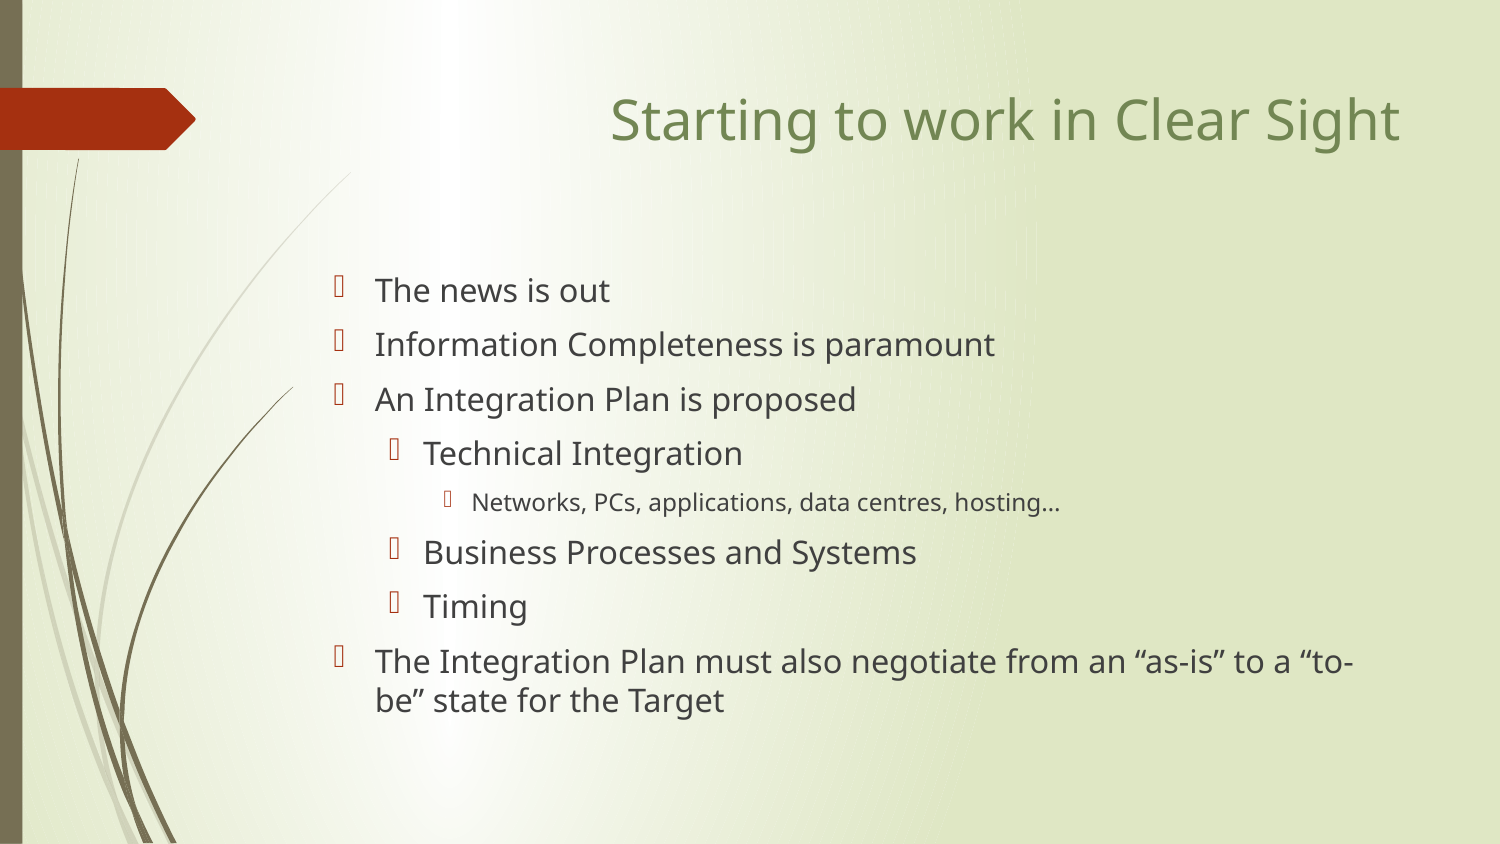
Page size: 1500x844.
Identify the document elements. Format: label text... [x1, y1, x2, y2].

list The news is out Information Completeness is paramount An Integration Plan is proposed Technical Integration Networks, PCs, applications, data centres, hosting… Business Processes and Systems Timing The Integration Plan must also negotiate from an “as-is” to a “to-be” state for the Target [318, 262, 1416, 728]
title Starting to work in Clear Sight [319, 76, 1416, 235]
